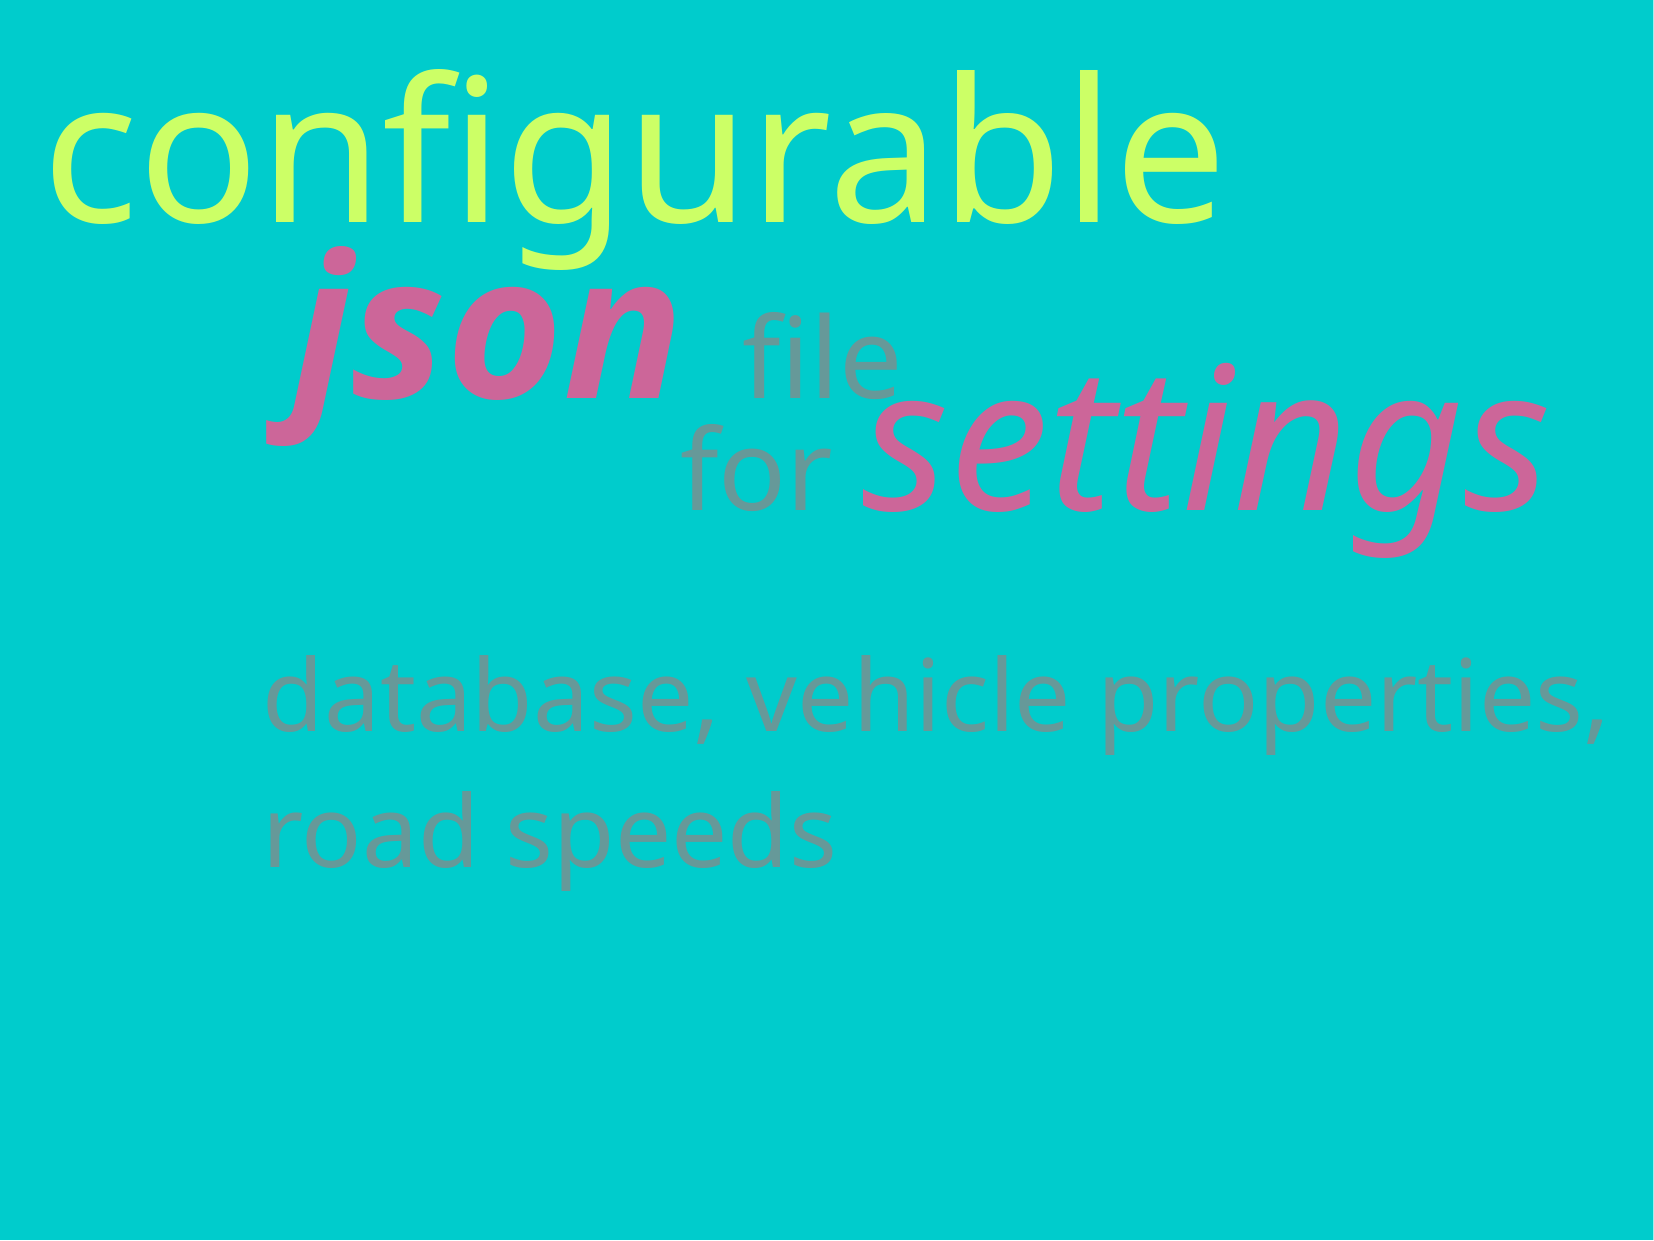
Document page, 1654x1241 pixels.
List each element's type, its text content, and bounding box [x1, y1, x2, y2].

text_box database, vehicle properties, road speeds [248, 617, 1475, 937]
text_box configurable [27, 1, 1098, 321]
text_box for settings [665, 289, 1480, 609]
text_box json file [277, 321, 665, 497]
